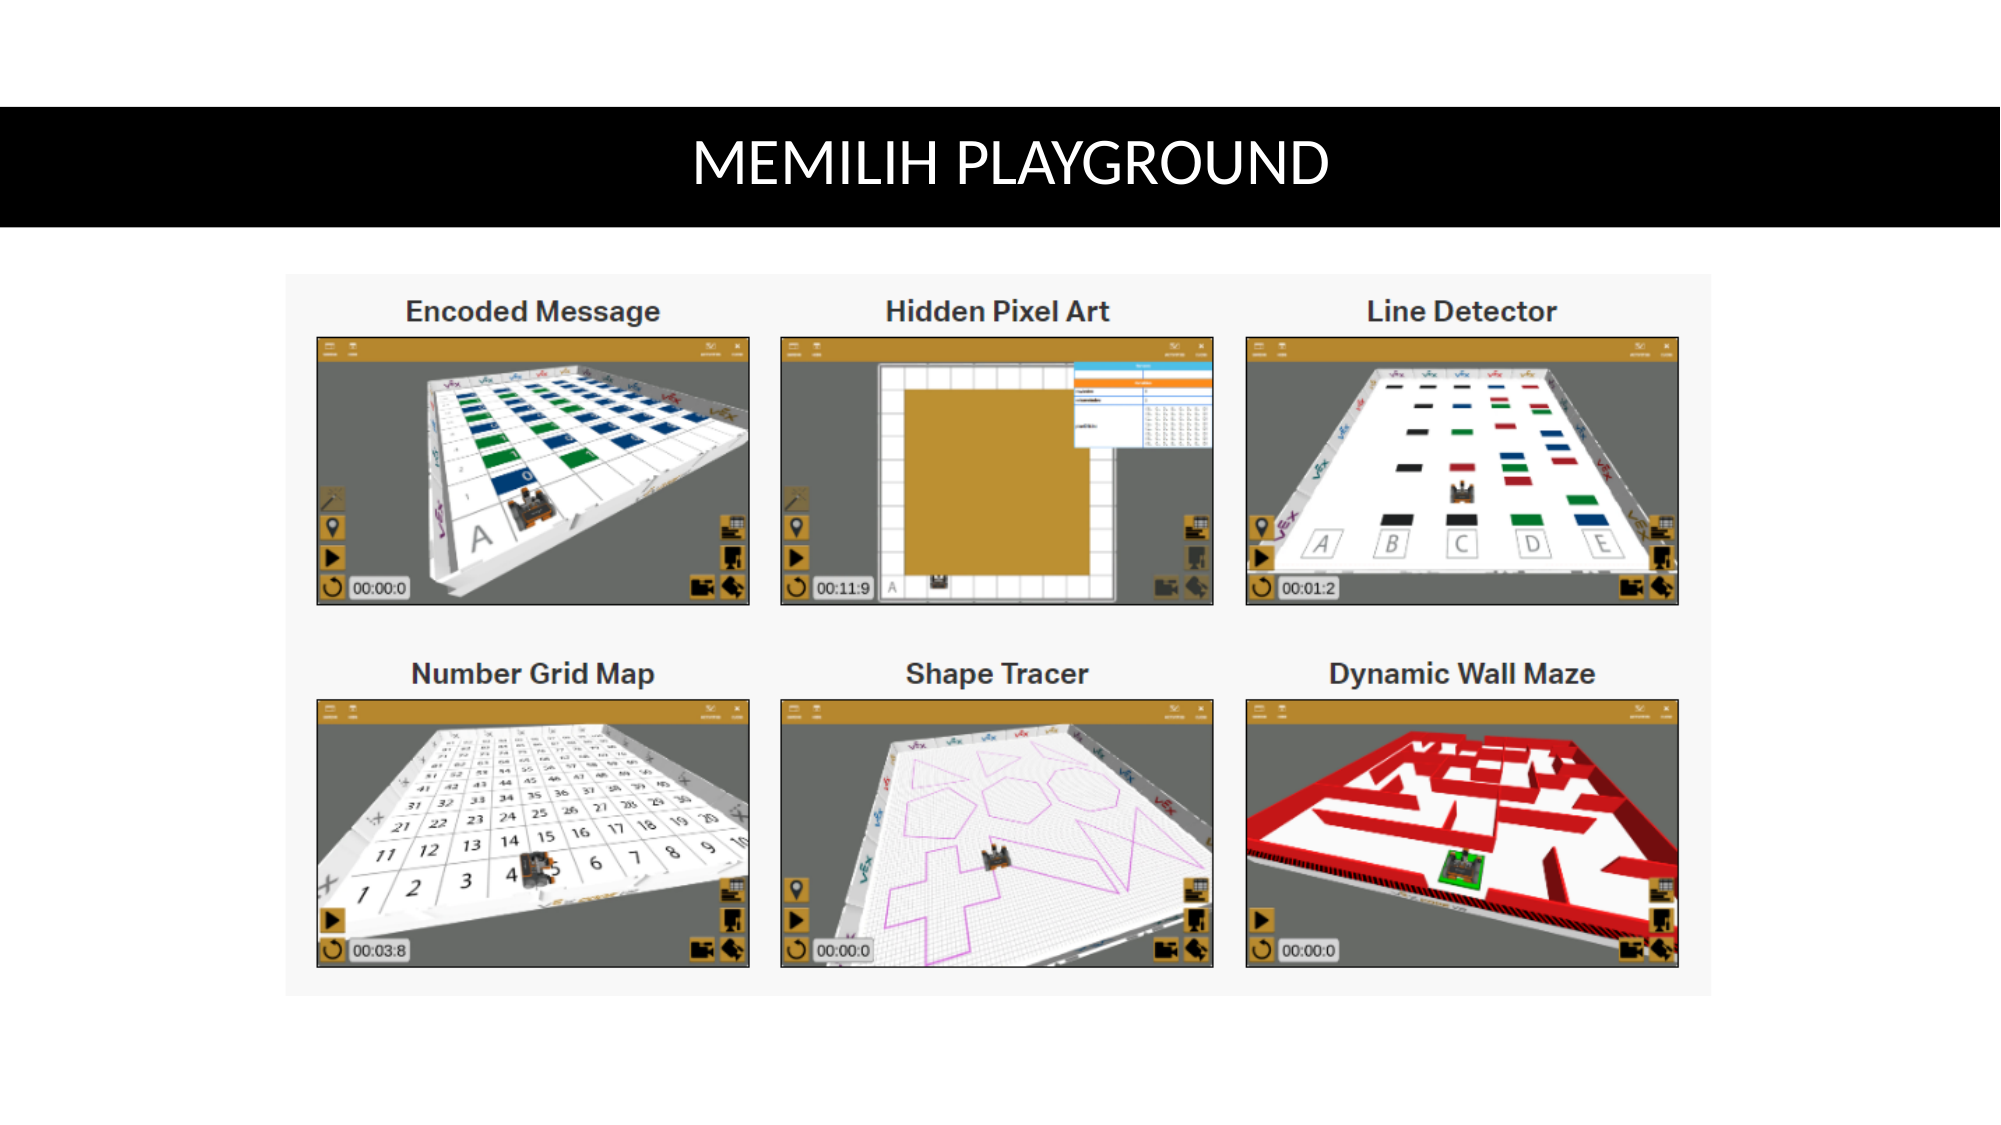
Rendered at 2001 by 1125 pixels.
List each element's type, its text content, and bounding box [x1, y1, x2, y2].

text_box [1931, 106, 2000, 228]
text_box [0, 106, 91, 228]
picture [279, 274, 1721, 996]
text_box MEMILIH PLAYGROUND [91, 105, 1931, 228]
